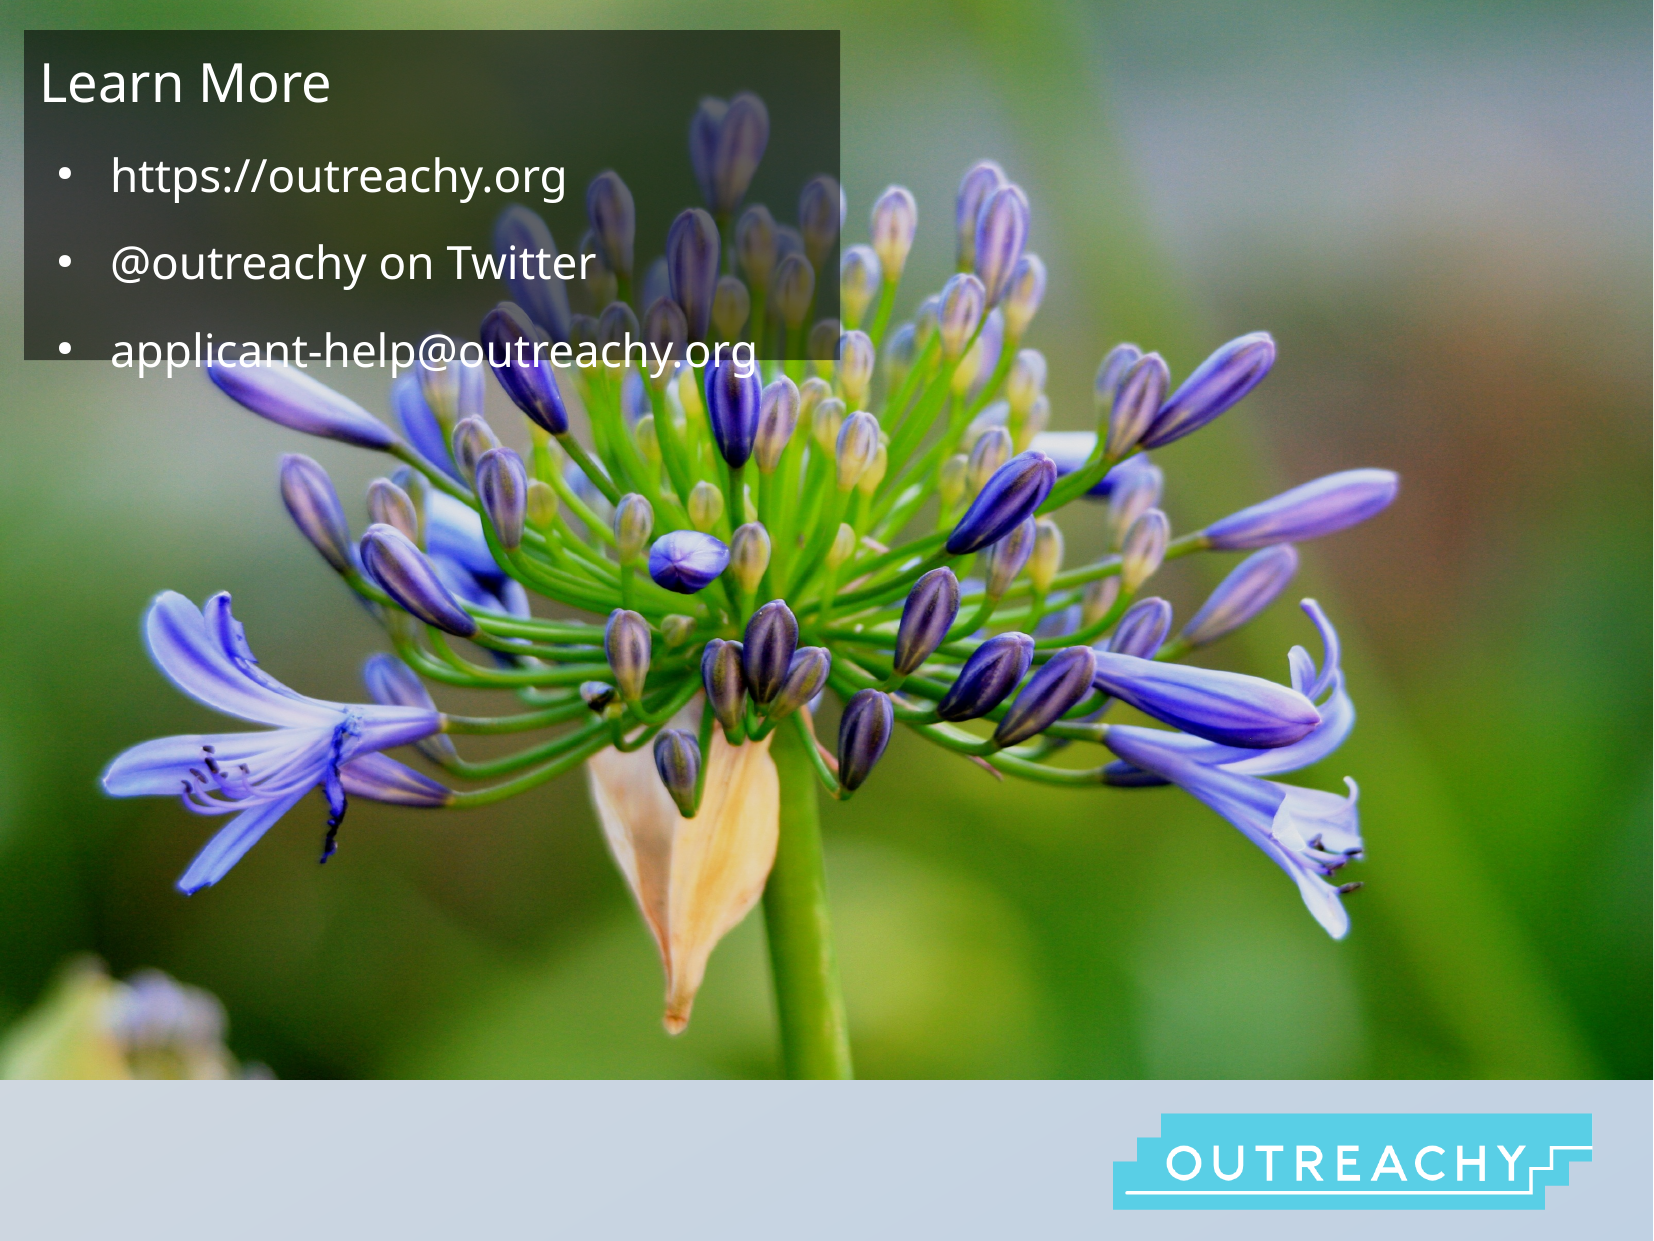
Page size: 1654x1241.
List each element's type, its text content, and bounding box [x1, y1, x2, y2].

picture [1112, 1112, 1593, 1210]
picture [0, 0, 1654, 1080]
list Learn More https://outreachy.org @outreachy on Twitter applicant-help@outreachy.org [24, 30, 841, 361]
